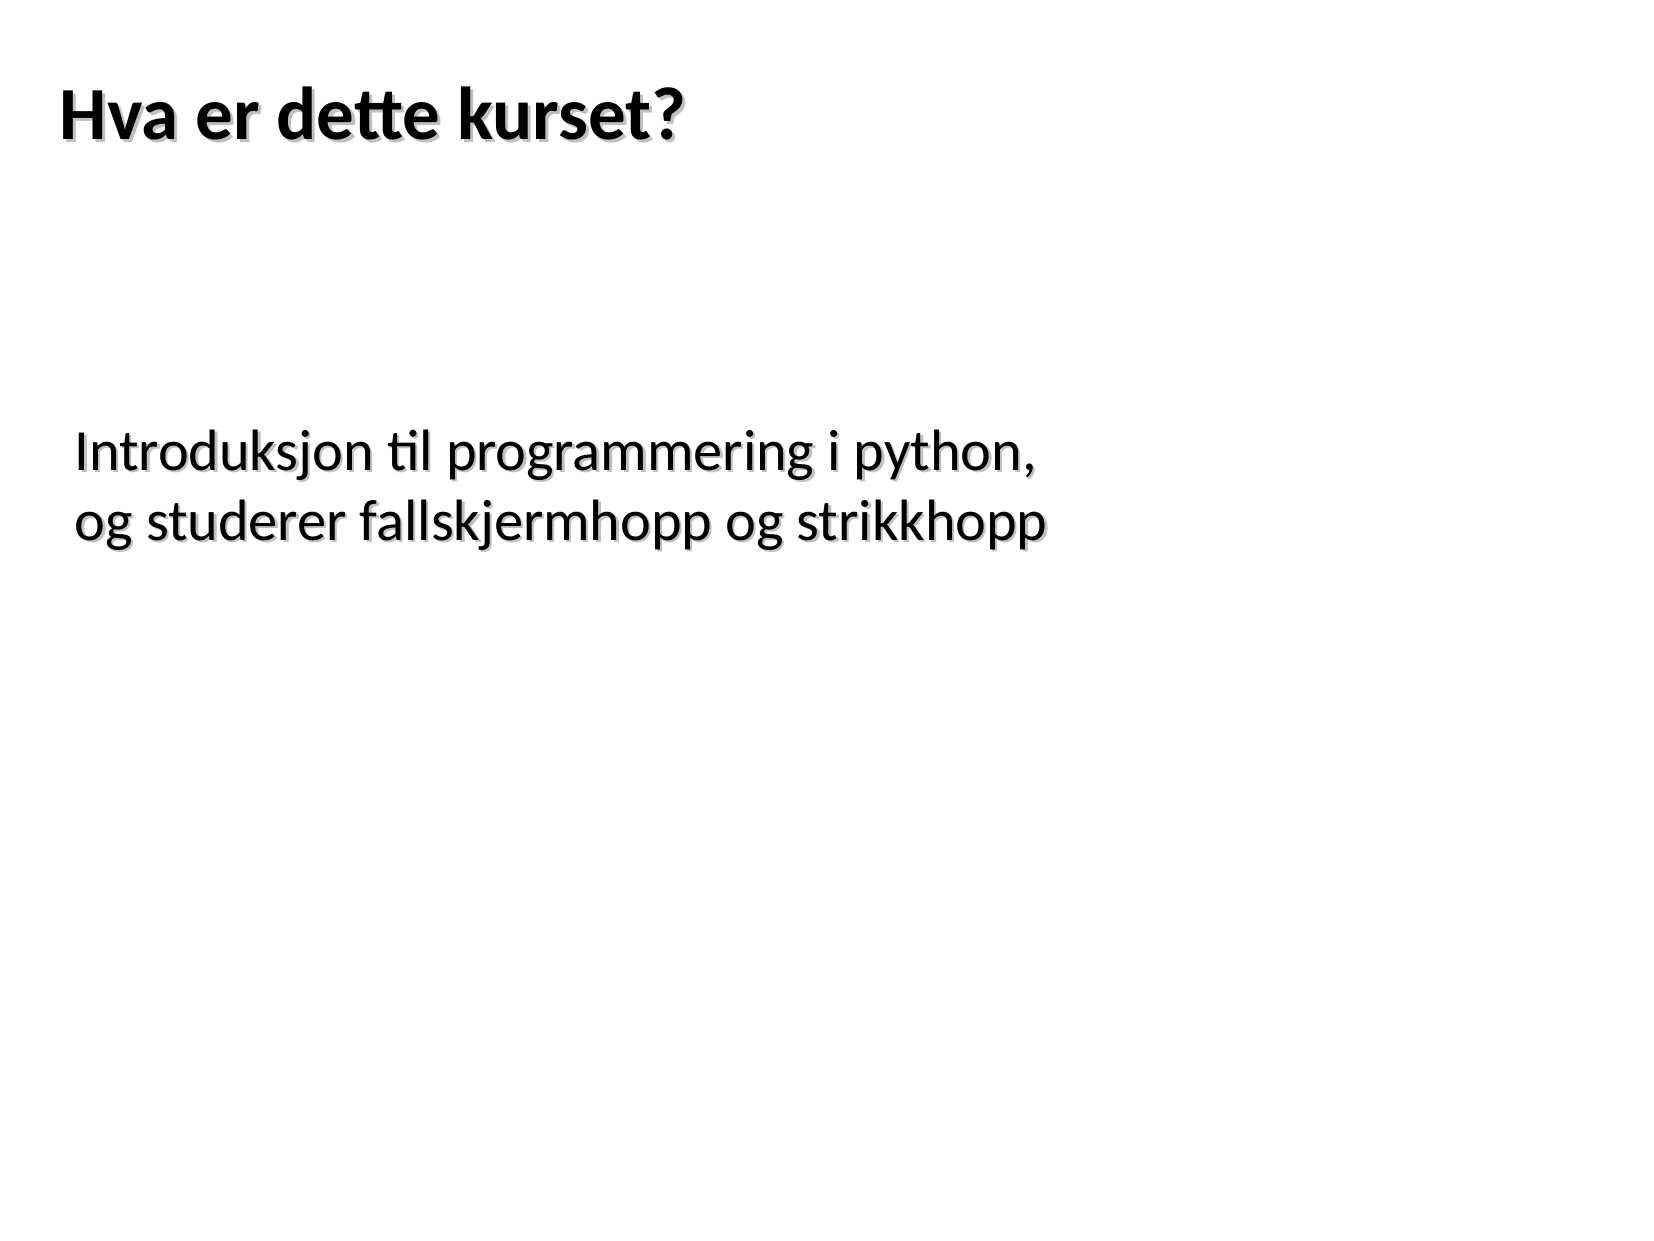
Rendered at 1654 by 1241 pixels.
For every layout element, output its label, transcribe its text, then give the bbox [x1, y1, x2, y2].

text_box Hva er dette kurset? [44, 56, 1653, 285]
text_box Introduksjon til programmering i python, og studerer fallskjermhopp og strikkhopp [60, 404, 1591, 633]
